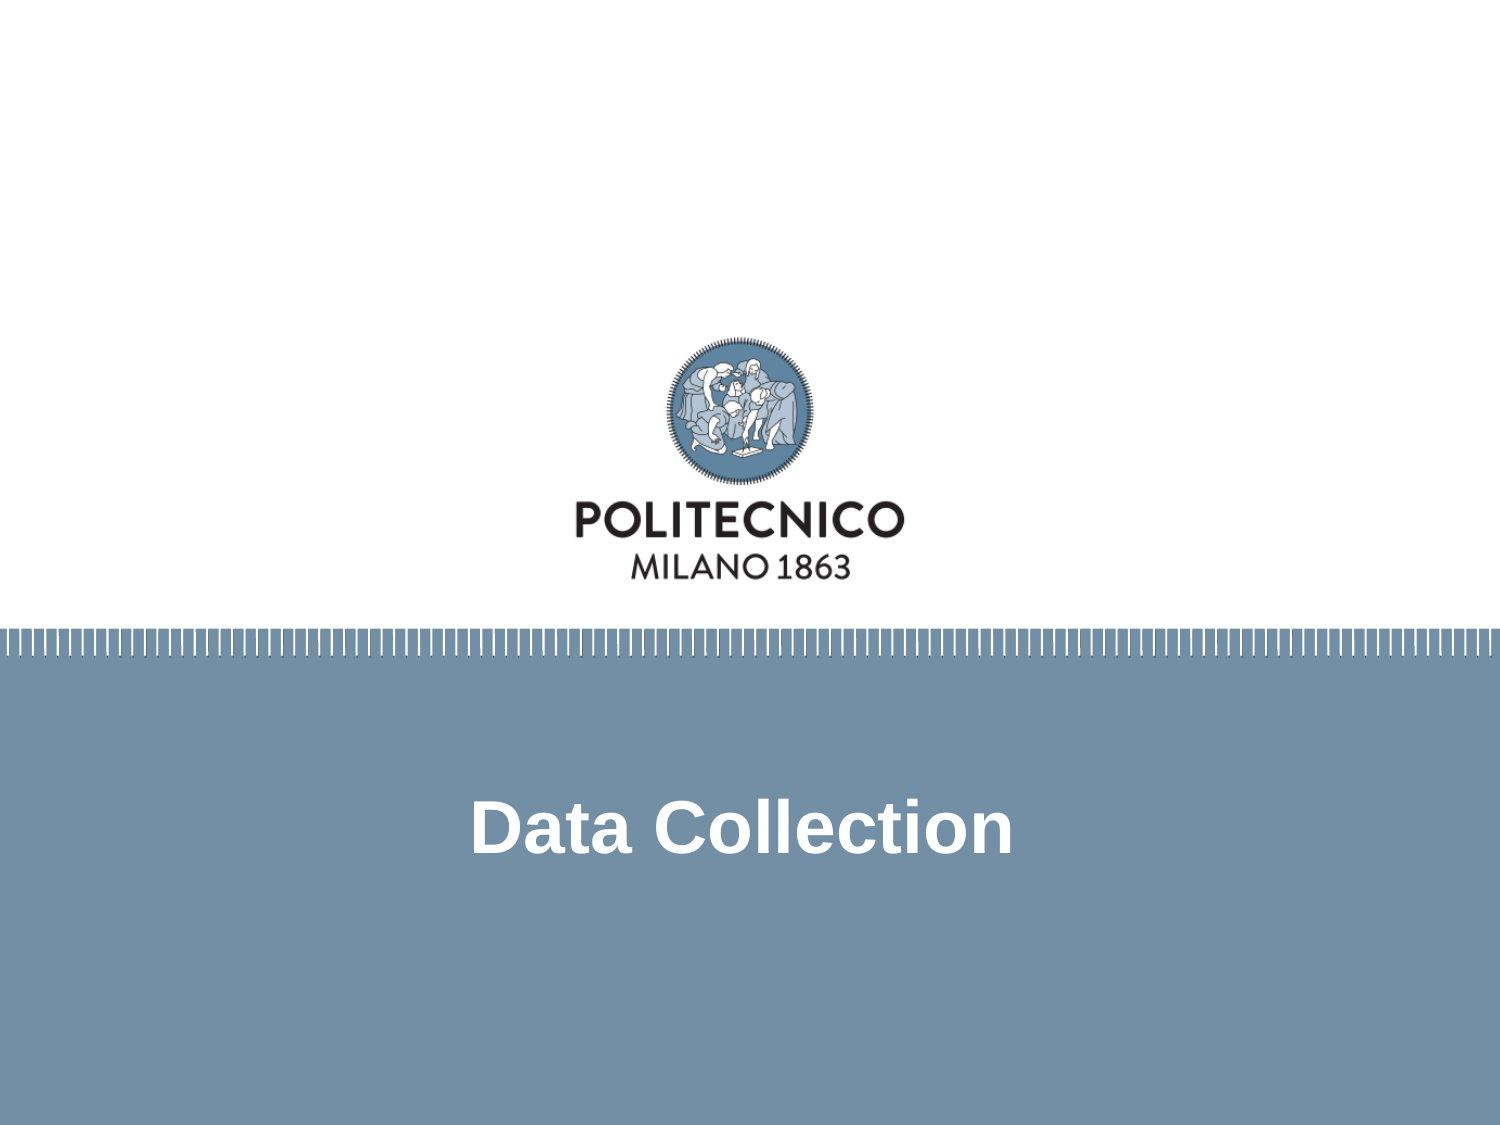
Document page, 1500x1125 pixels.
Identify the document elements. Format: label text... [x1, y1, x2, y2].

picture [515, 282, 964, 632]
title Data Collection [105, 680, 1381, 840]
